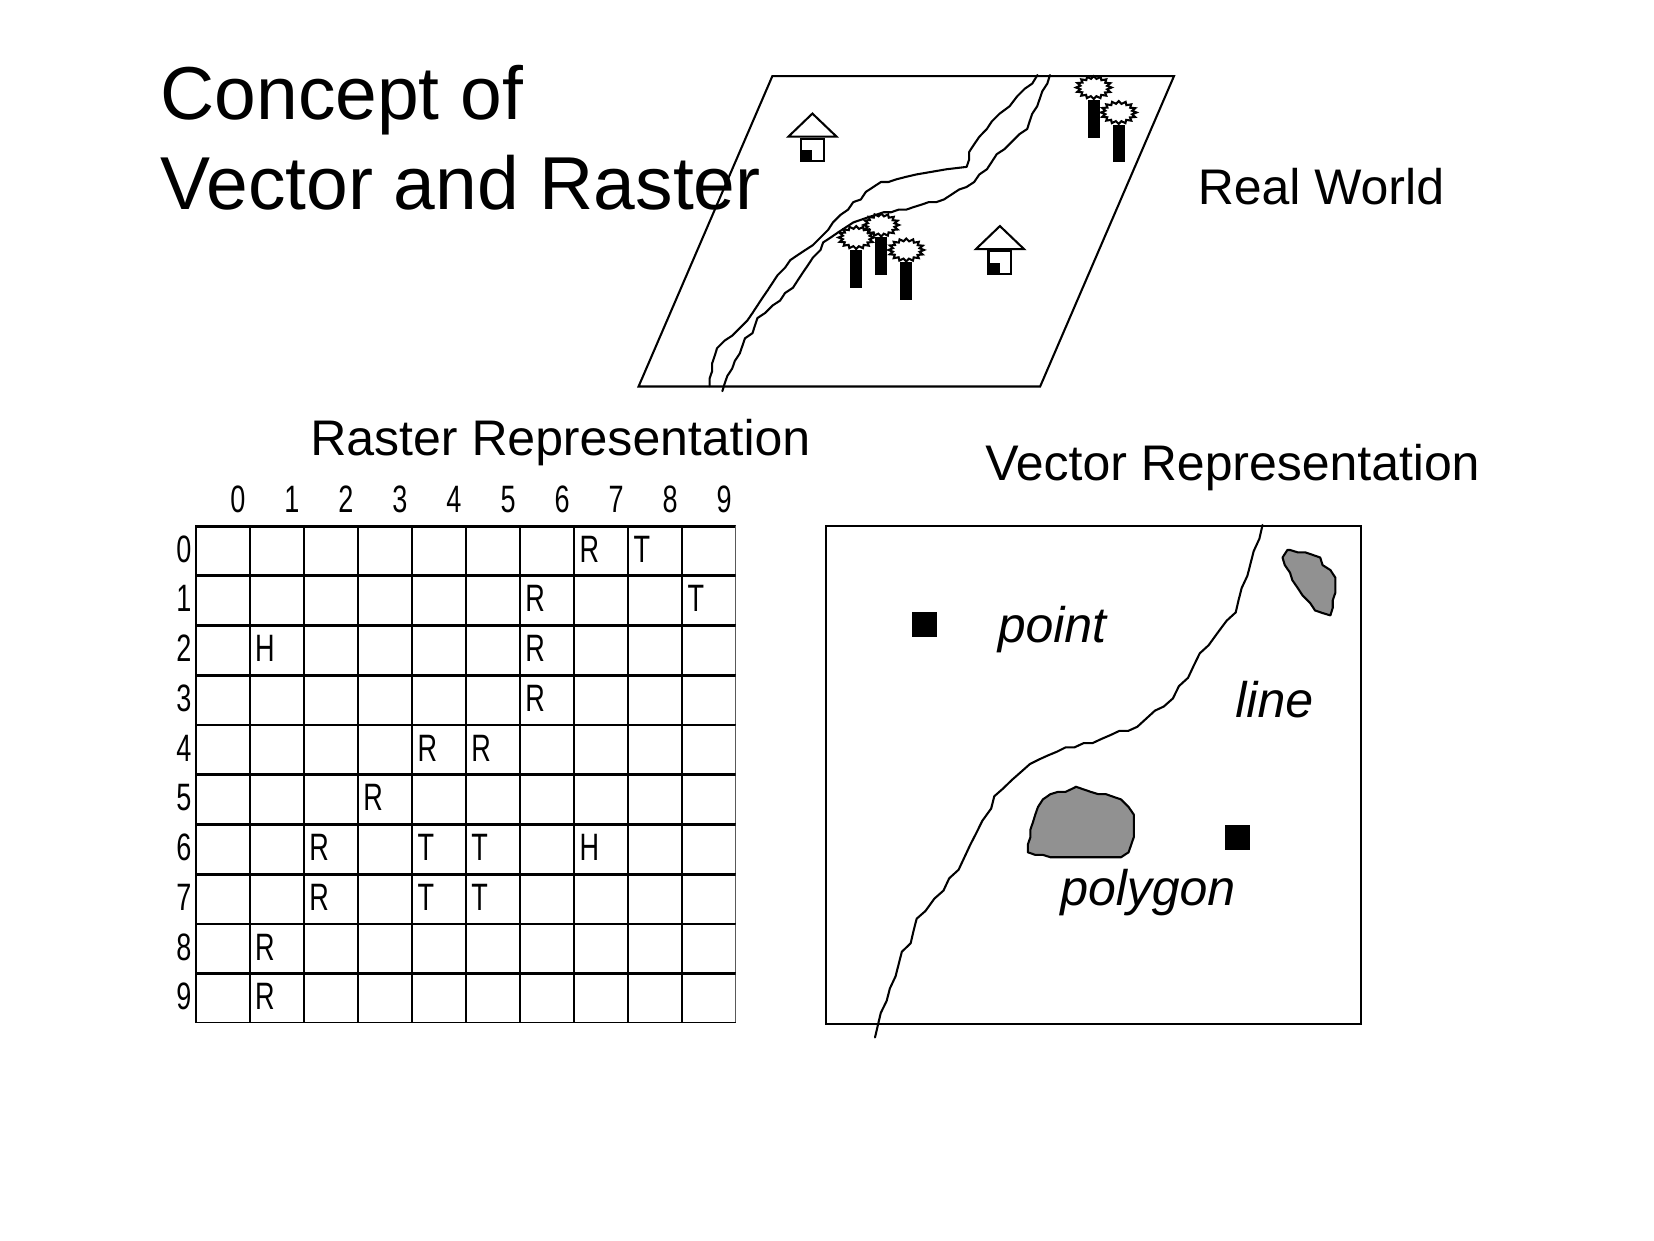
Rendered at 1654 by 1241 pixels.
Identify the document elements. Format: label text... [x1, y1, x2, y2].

text_box [1282, 549, 1336, 616]
chart [145, 474, 738, 1026]
text_box [1088, 101, 1099, 137]
text_box [1027, 786, 1134, 847]
text_box [1226, 826, 1249, 847]
text_box Real World [1147, 147, 1460, 223]
text_box [913, 613, 937, 637]
text_box [1113, 126, 1124, 162]
text_box point [947, 584, 1122, 661]
text_box [800, 151, 812, 162]
text_box polygon [1009, 847, 1251, 923]
text_box [901, 263, 912, 299]
text_box [875, 238, 887, 274]
text_box [851, 251, 862, 287]
text_box Concept of Vector and Raster [109, 37, 777, 233]
text_box Raster Representation [259, 397, 826, 473]
text_box line [1184, 659, 1329, 736]
text_box Vector Representation [934, 422, 1496, 498]
text_box [988, 263, 999, 274]
